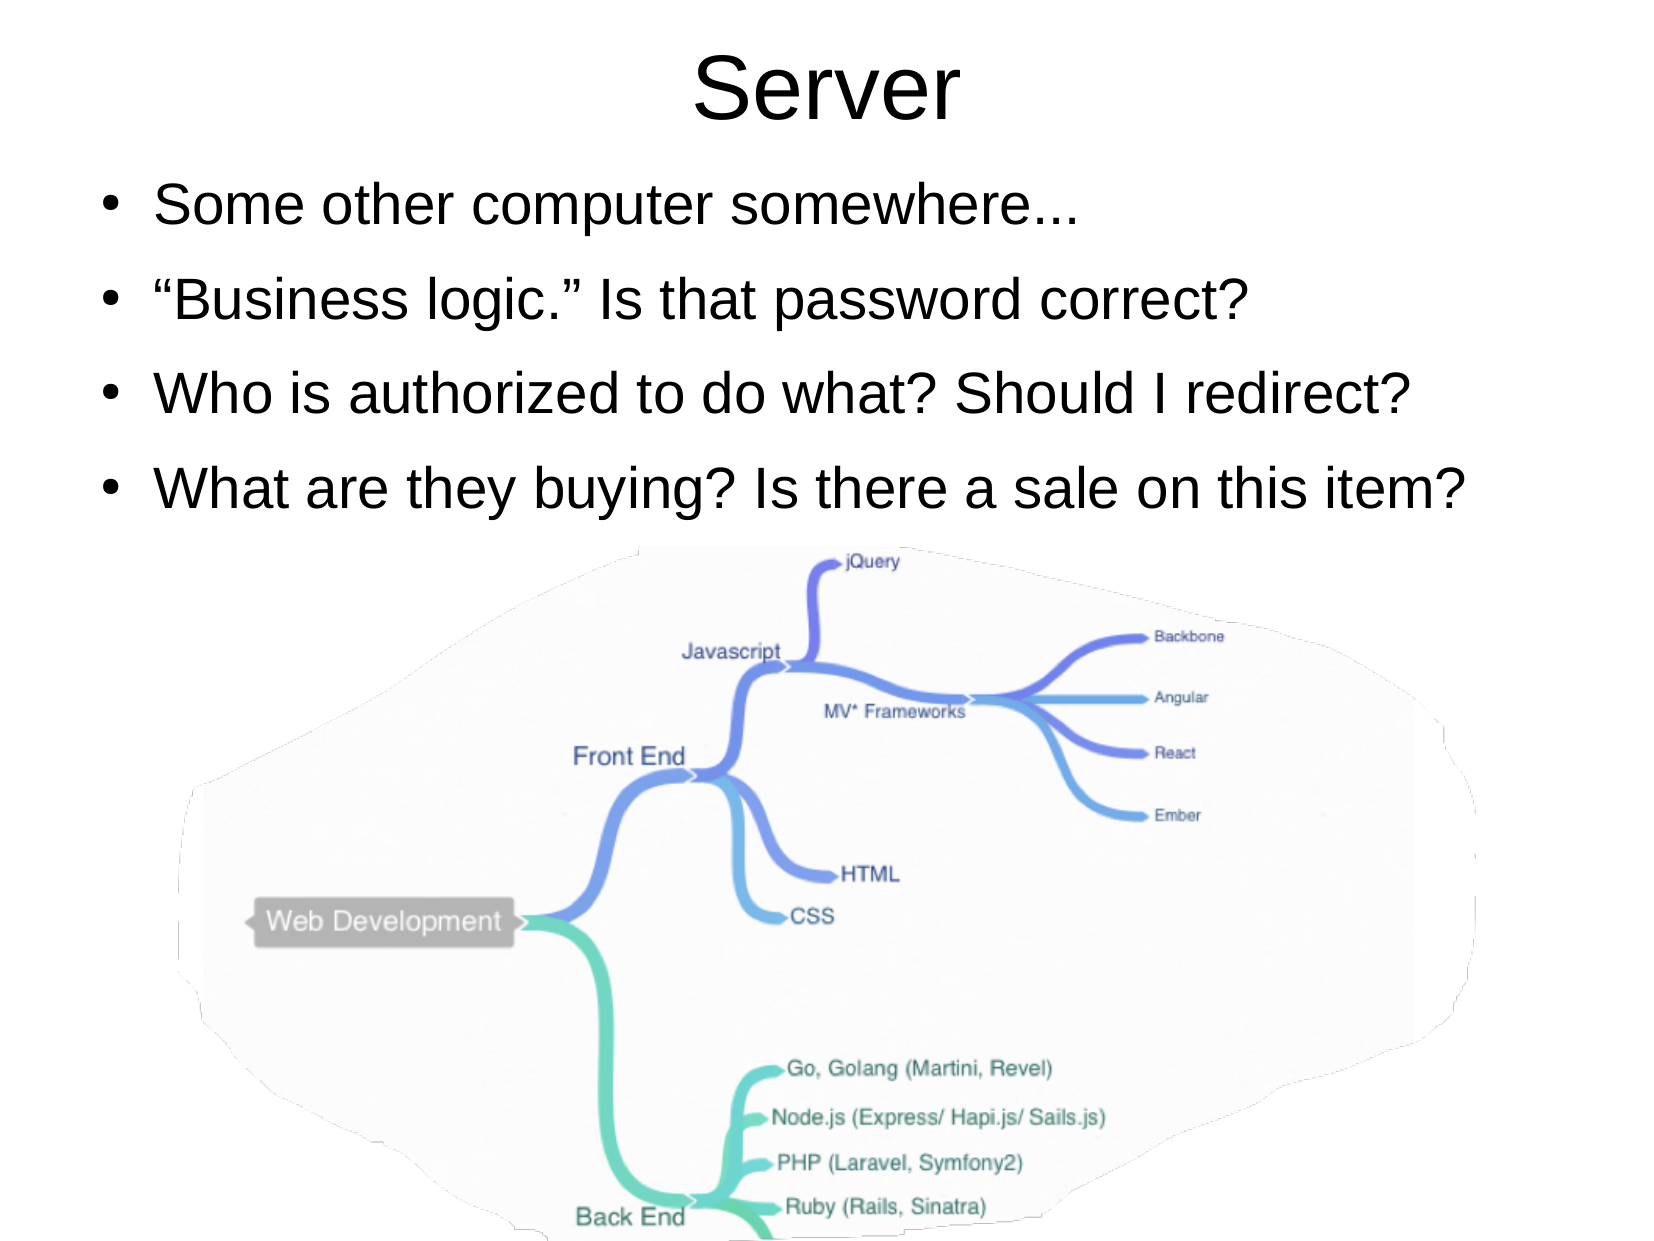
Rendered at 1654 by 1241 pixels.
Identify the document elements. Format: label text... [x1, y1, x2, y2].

list Some other computer somewhere... “Business logic.” Is that password correct? Who is authorized to do what? Should I redirect? What are they buying? Is there a sale on this item? [82, 172, 1571, 892]
title Server [82, 0, 1571, 172]
picture [177, 892, 1477, 1241]
